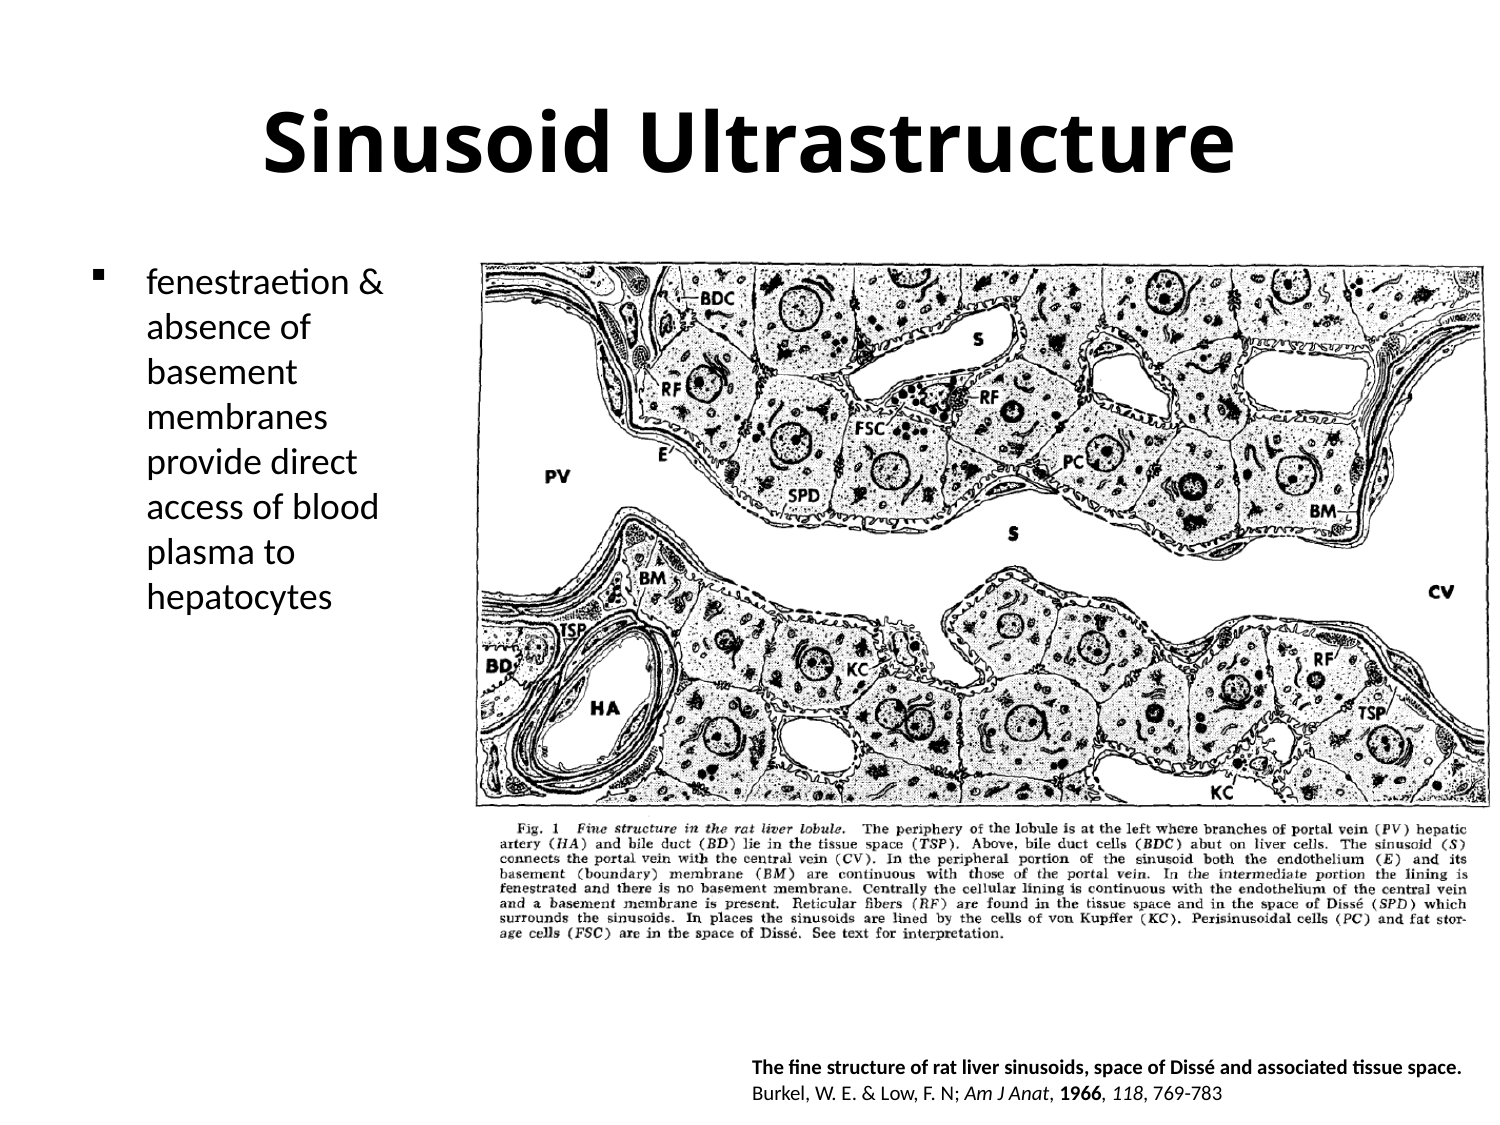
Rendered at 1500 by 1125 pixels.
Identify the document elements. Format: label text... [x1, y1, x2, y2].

list fenestraetion & absence of basement membranes provide direct access of blood plasma to hepatocytes [75, 249, 463, 993]
title Sinusoid Ultrastructure [75, 45, 1425, 233]
picture [471, 237, 1500, 950]
text_box The fine structure of rat liver sinusoids, space of Dissé and associated tissue space. Burkel, W. E. & Low, F. N; Am J Anat, 1966, 118, 769-783 [737, 1046, 1488, 1112]
